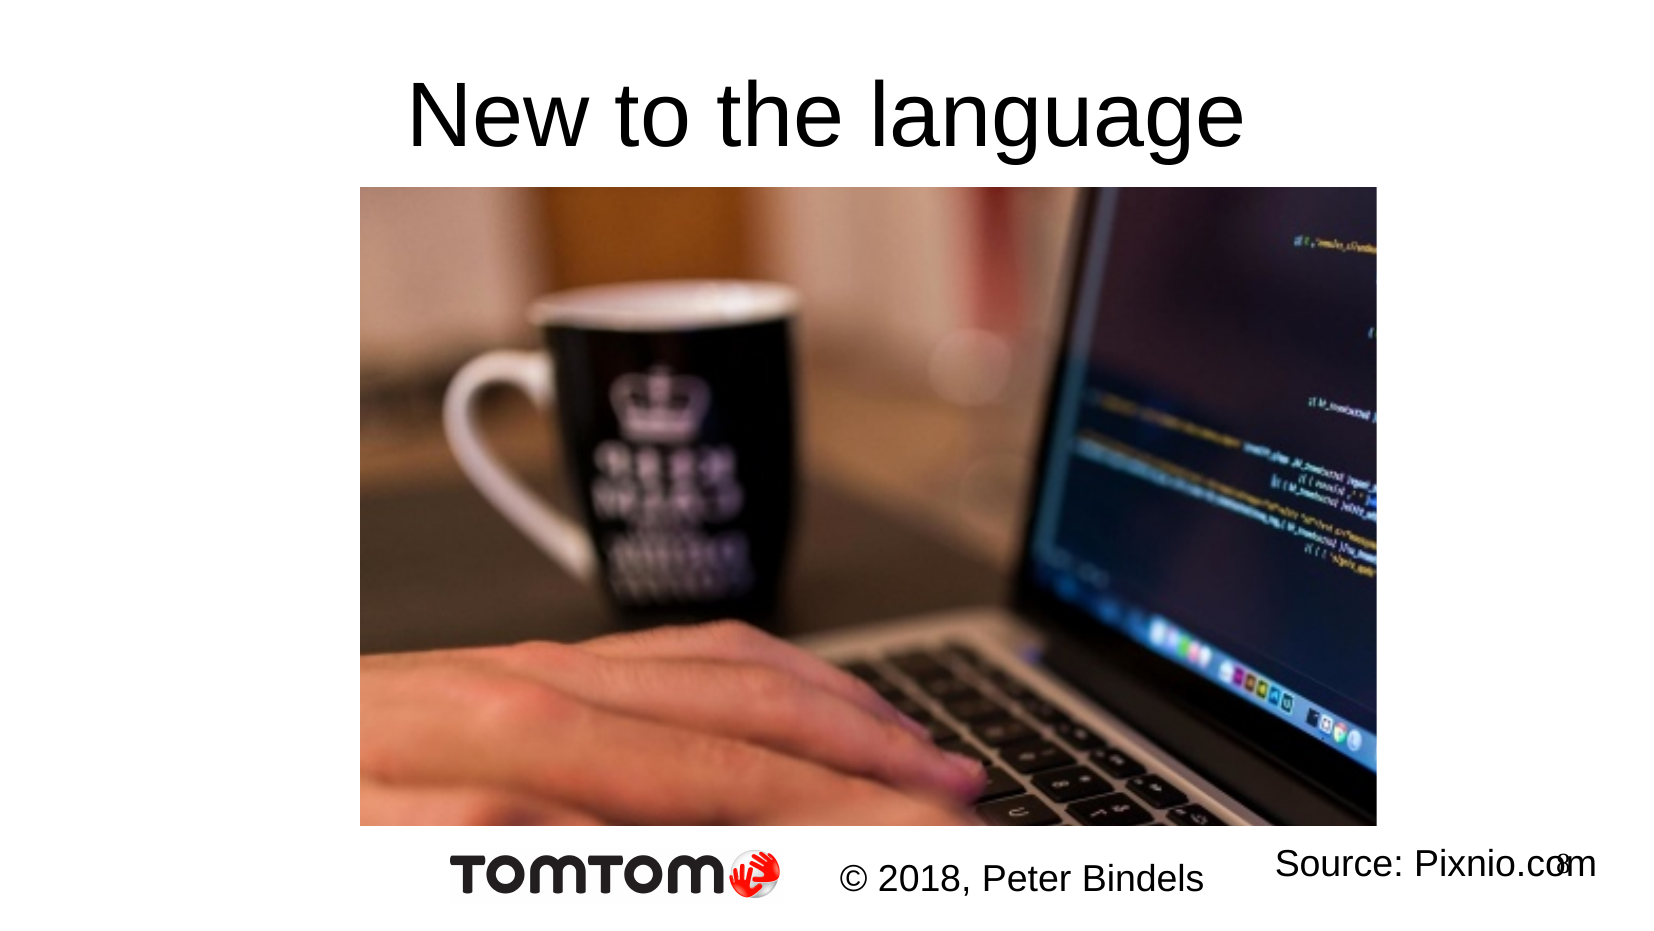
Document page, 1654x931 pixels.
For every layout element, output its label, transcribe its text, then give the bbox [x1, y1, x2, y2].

picture [360, 187, 1377, 826]
text_box Source: Pixnio.com [1260, 834, 1613, 886]
title New to the language [82, 37, 1571, 193]
picture [450, 847, 784, 905]
